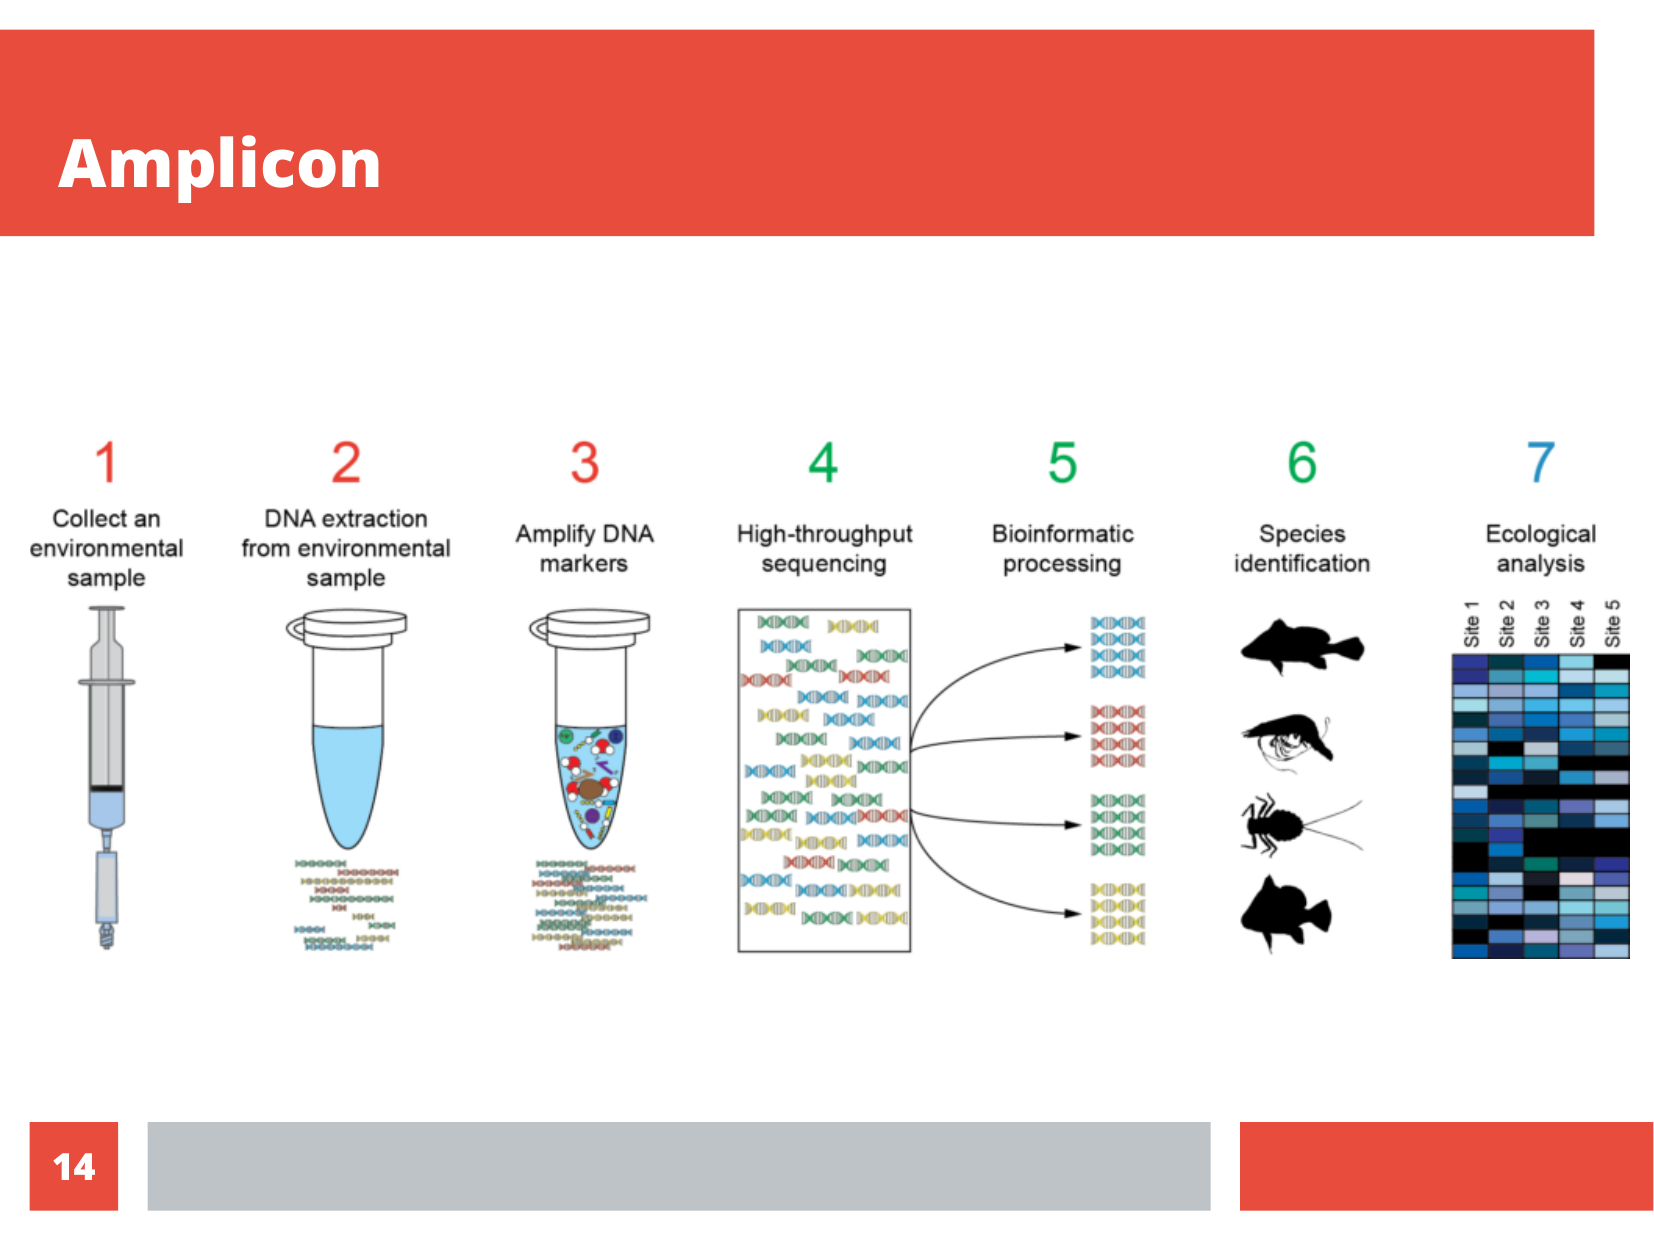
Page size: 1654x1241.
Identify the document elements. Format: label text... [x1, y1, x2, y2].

picture [30, 434, 1630, 959]
title Amplicon [59, 59, 1595, 207]
